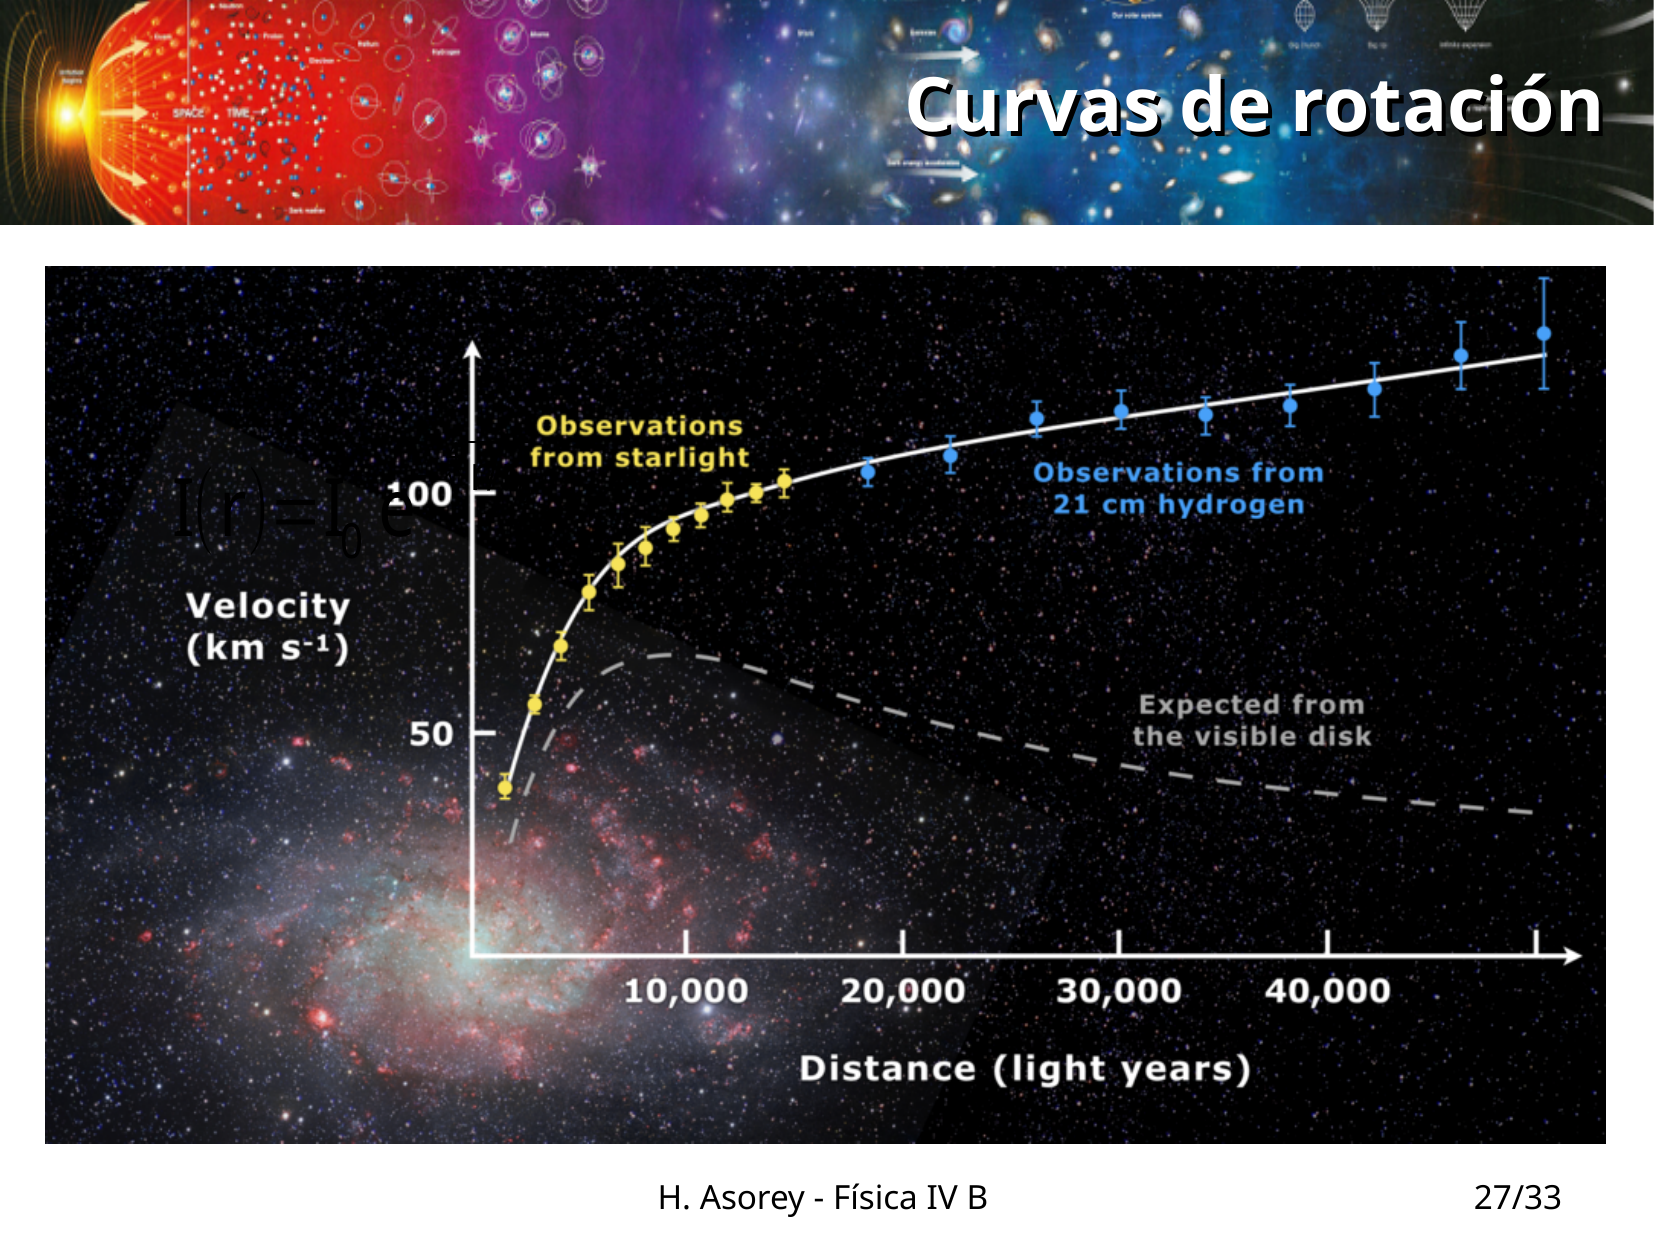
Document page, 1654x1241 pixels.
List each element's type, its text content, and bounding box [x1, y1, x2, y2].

picture [45, 266, 1606, 1144]
chart [165, 435, 541, 571]
picture [0, 0, 1654, 225]
title Curvas de rotación [45, 15, 1606, 191]
